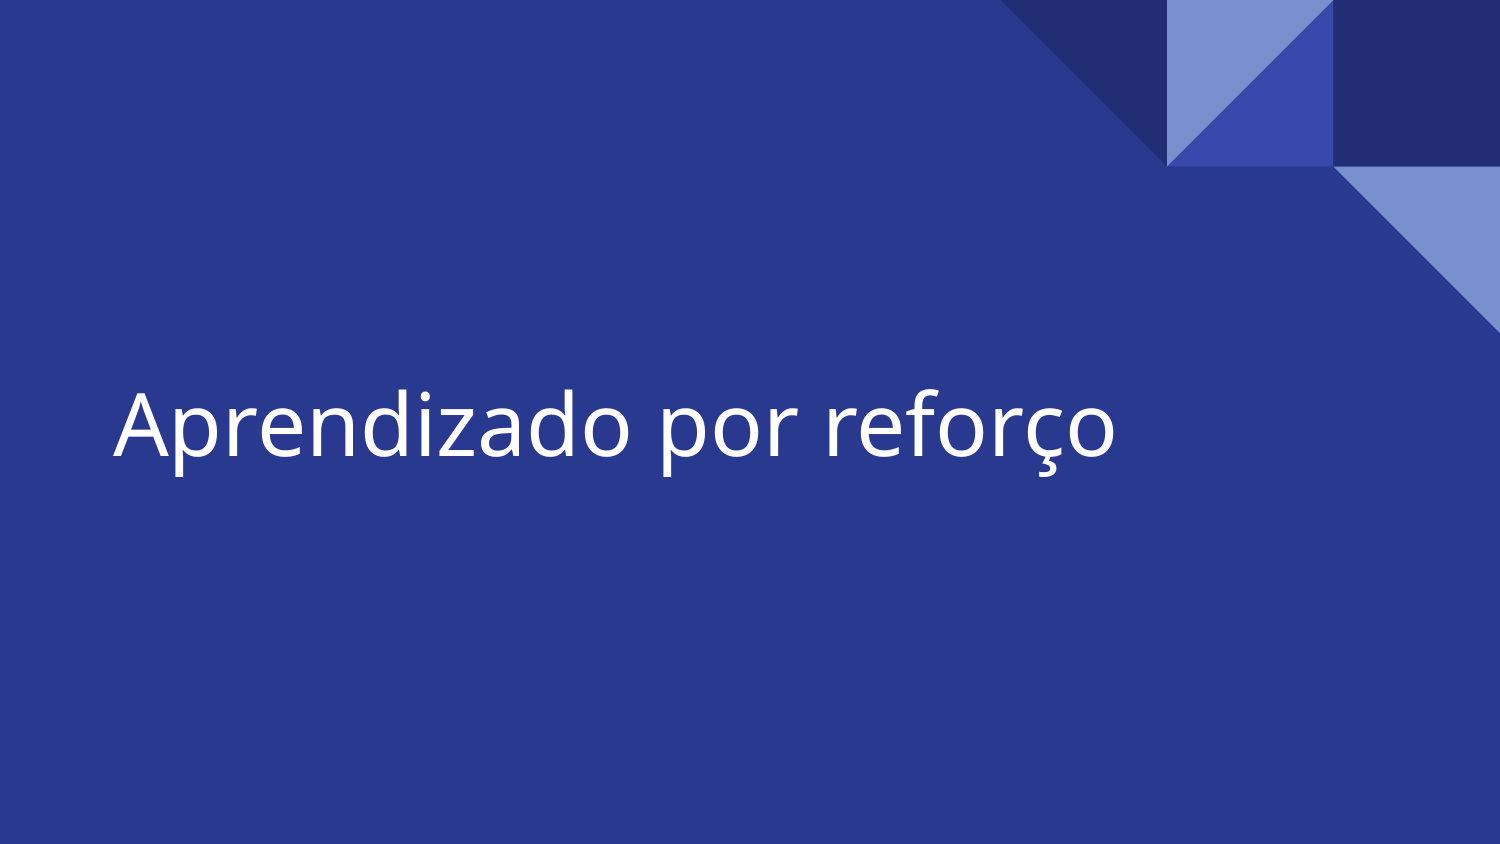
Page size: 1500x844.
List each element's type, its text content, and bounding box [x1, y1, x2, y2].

title Aprendizado por reforço [98, 353, 1447, 491]
